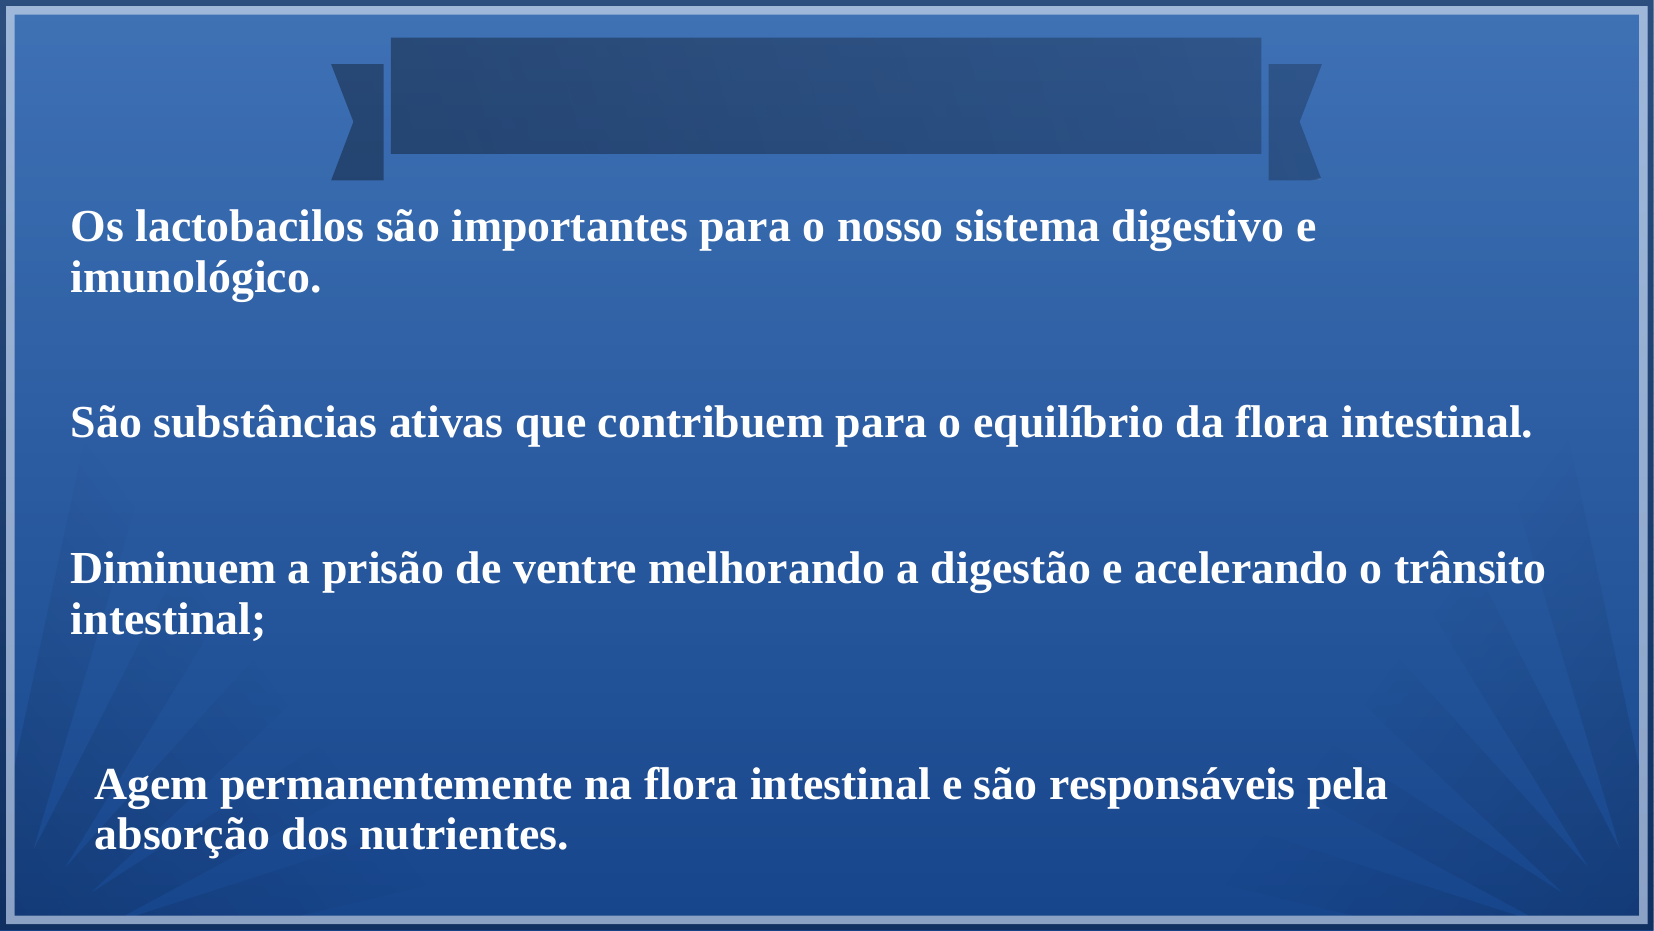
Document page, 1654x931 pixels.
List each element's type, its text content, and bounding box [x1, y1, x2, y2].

text_box Agem permanentemente na flora intestinal e são responsáveis pela absorção dos nutrientes. [94, 638, 1501, 861]
list Os lactobacilos são importantes para o nosso sistema digestivo e imunológico. São substâncias ativas que contribuem para o equilíbrio da flora intestinal. Diminuem a prisão de ventre melhorando a digestão e acelerando o trânsito intestinal; [70, 200, 1560, 824]
